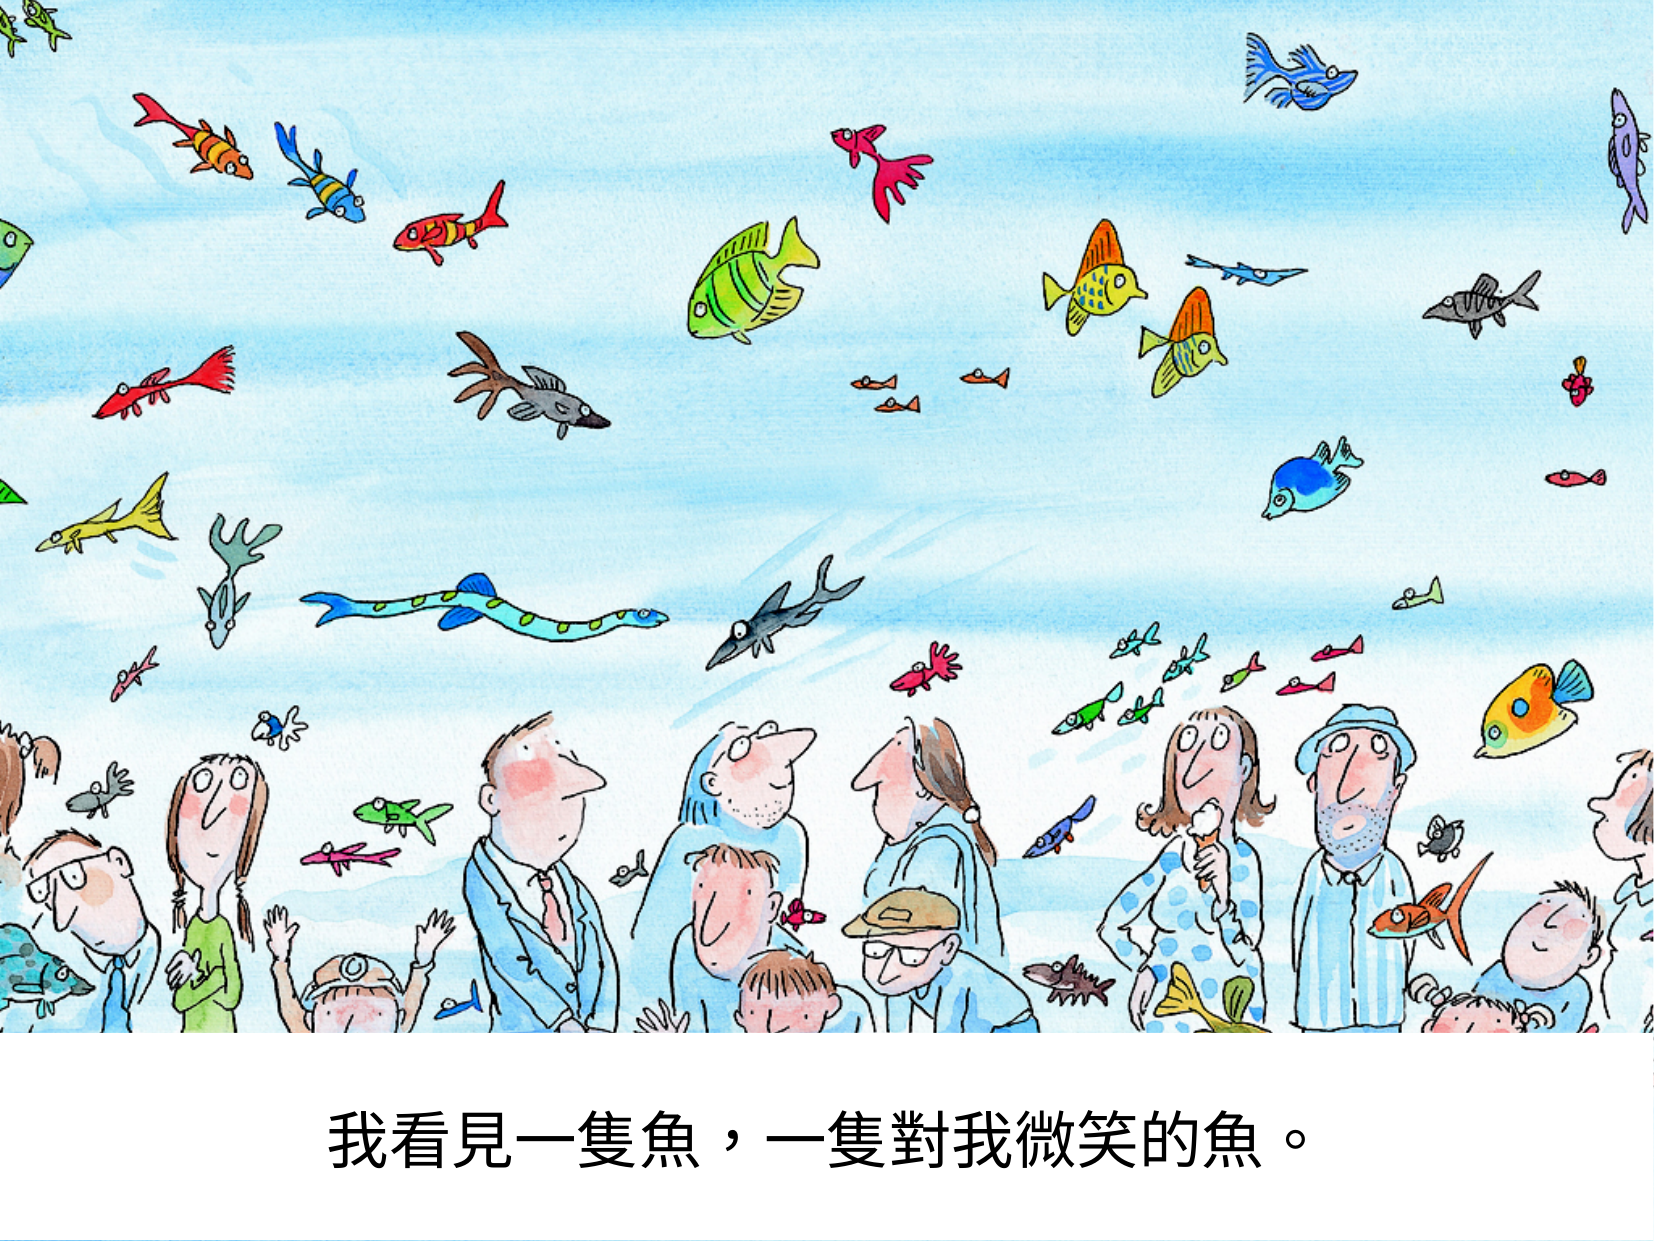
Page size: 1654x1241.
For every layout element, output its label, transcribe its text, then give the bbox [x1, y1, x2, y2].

title 我看見一隻魚，一隻對我微笑的魚。 [0, 1032, 1654, 1241]
picture [0, 0, 1654, 1032]
